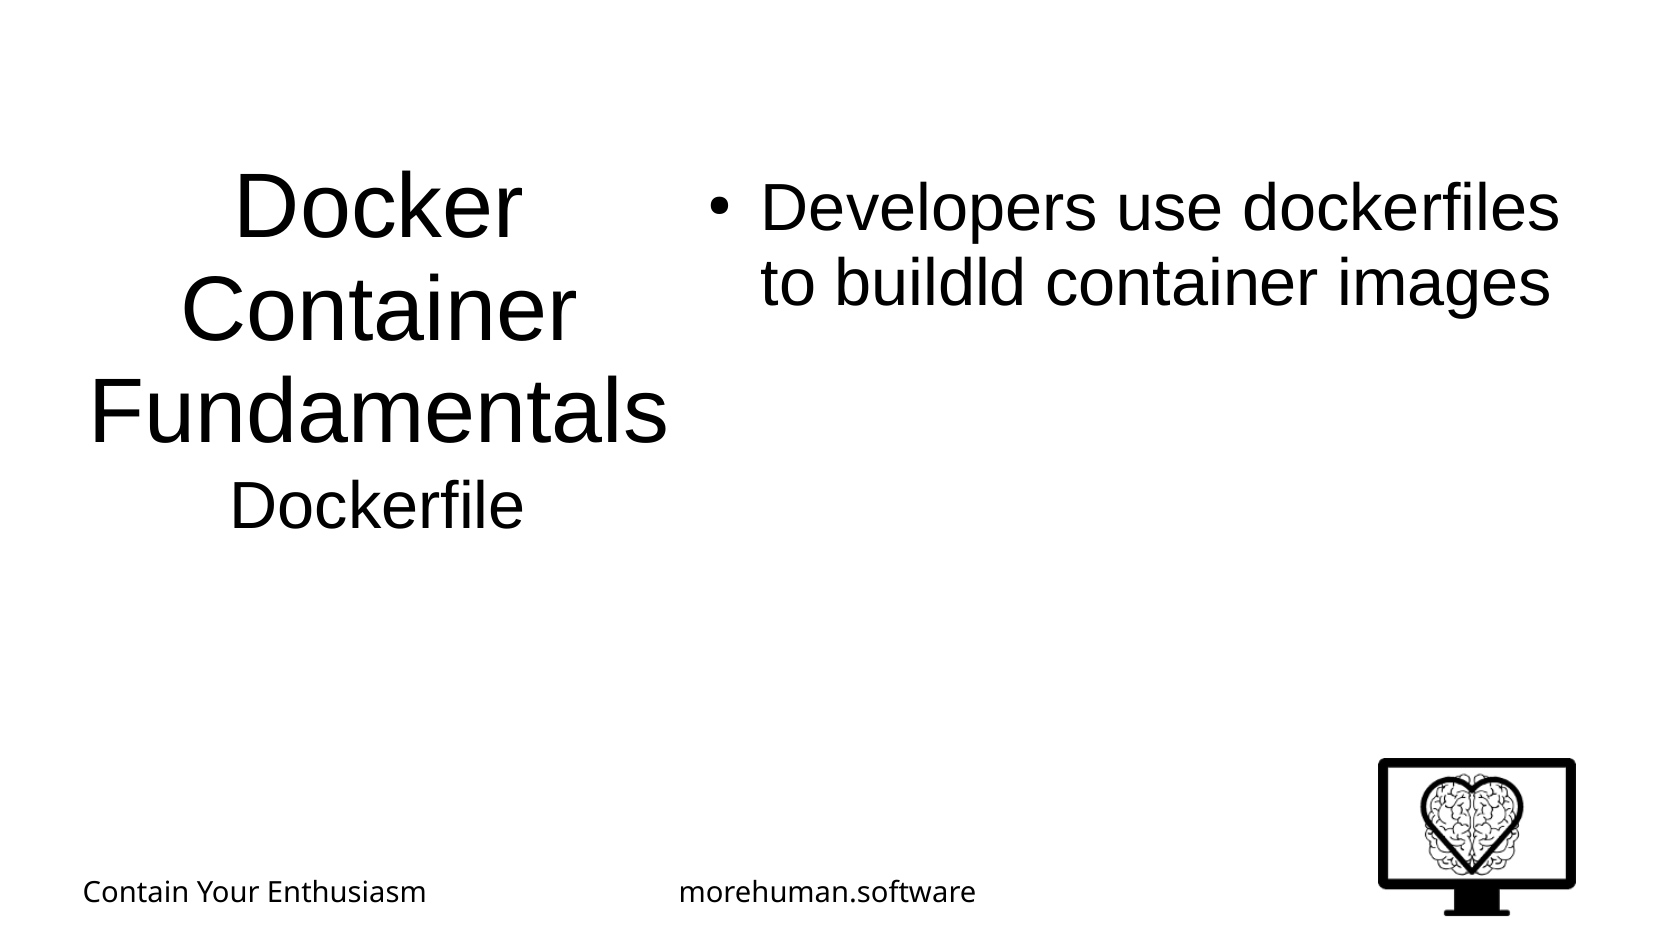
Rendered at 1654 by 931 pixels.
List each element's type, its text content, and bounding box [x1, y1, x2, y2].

title Docker Container Fundamentals [83, 154, 676, 463]
text_box Dockerfile [81, 467, 674, 773]
list Developers use dockerfiles to buildld container images [690, 169, 1572, 545]
picture [1378, 758, 1576, 925]
